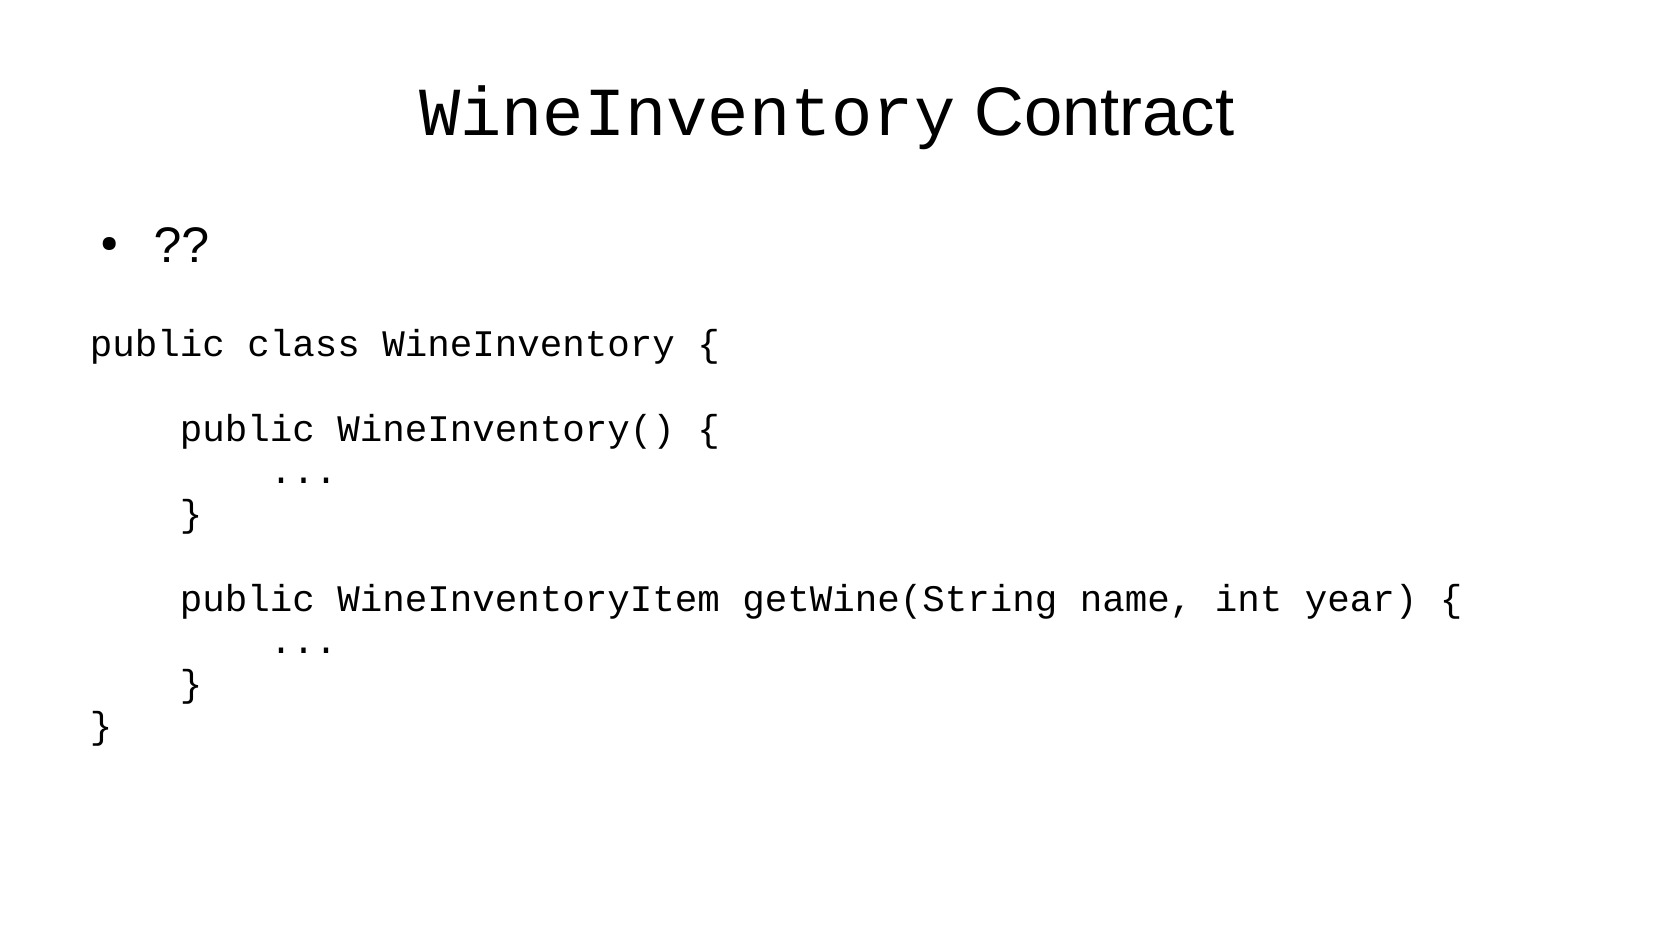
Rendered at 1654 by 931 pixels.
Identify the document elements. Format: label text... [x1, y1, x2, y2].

list ?? [82, 217, 1571, 316]
text_box public class WineInventory { public WineInventory() { ... } public WineInventoryItem getWine(String name, int year) { ... } } [75, 317, 1484, 843]
title WineInventory Contract [82, 37, 1571, 193]
